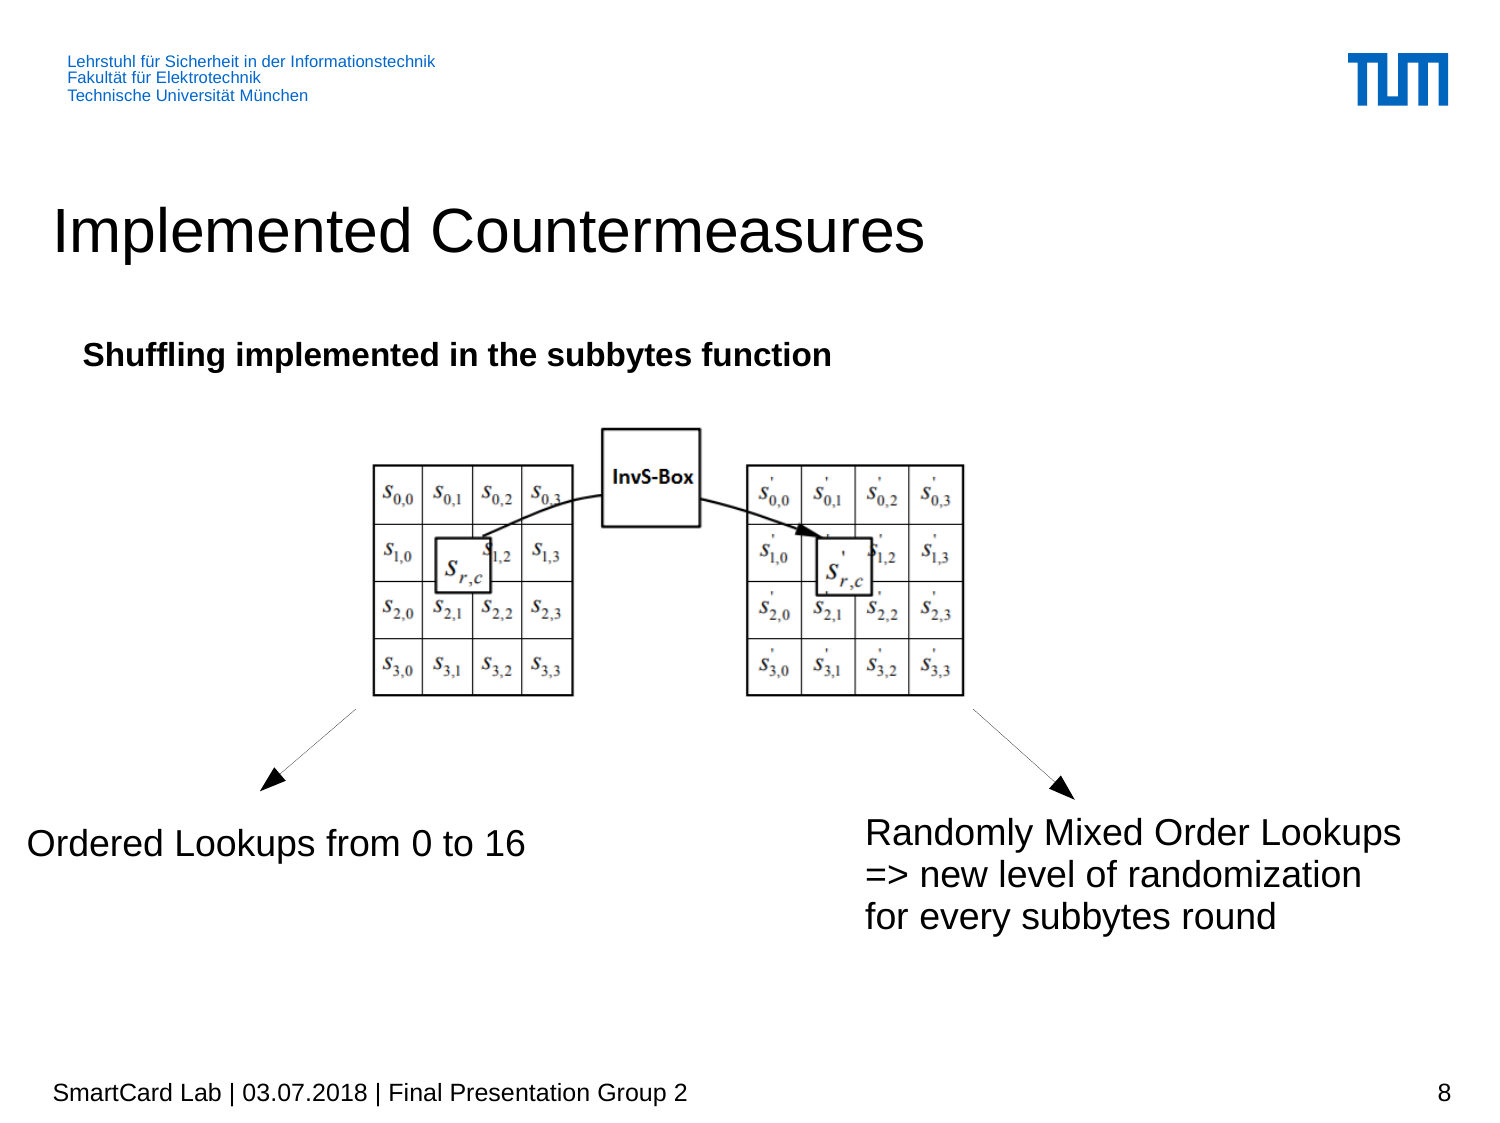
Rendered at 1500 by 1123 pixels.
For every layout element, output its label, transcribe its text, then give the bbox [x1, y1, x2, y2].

list Shuffling implemented in the subbytes function [47, 330, 1447, 560]
title Implemented Countermeasures [52, 195, 1453, 266]
text_box Randomly Mixed Order Lookups => new level of randomization for every subbytes round [850, 804, 1418, 969]
picture [238, 413, 1108, 709]
text_box Ordered Lookups from 0 to 16 [11, 814, 591, 956]
